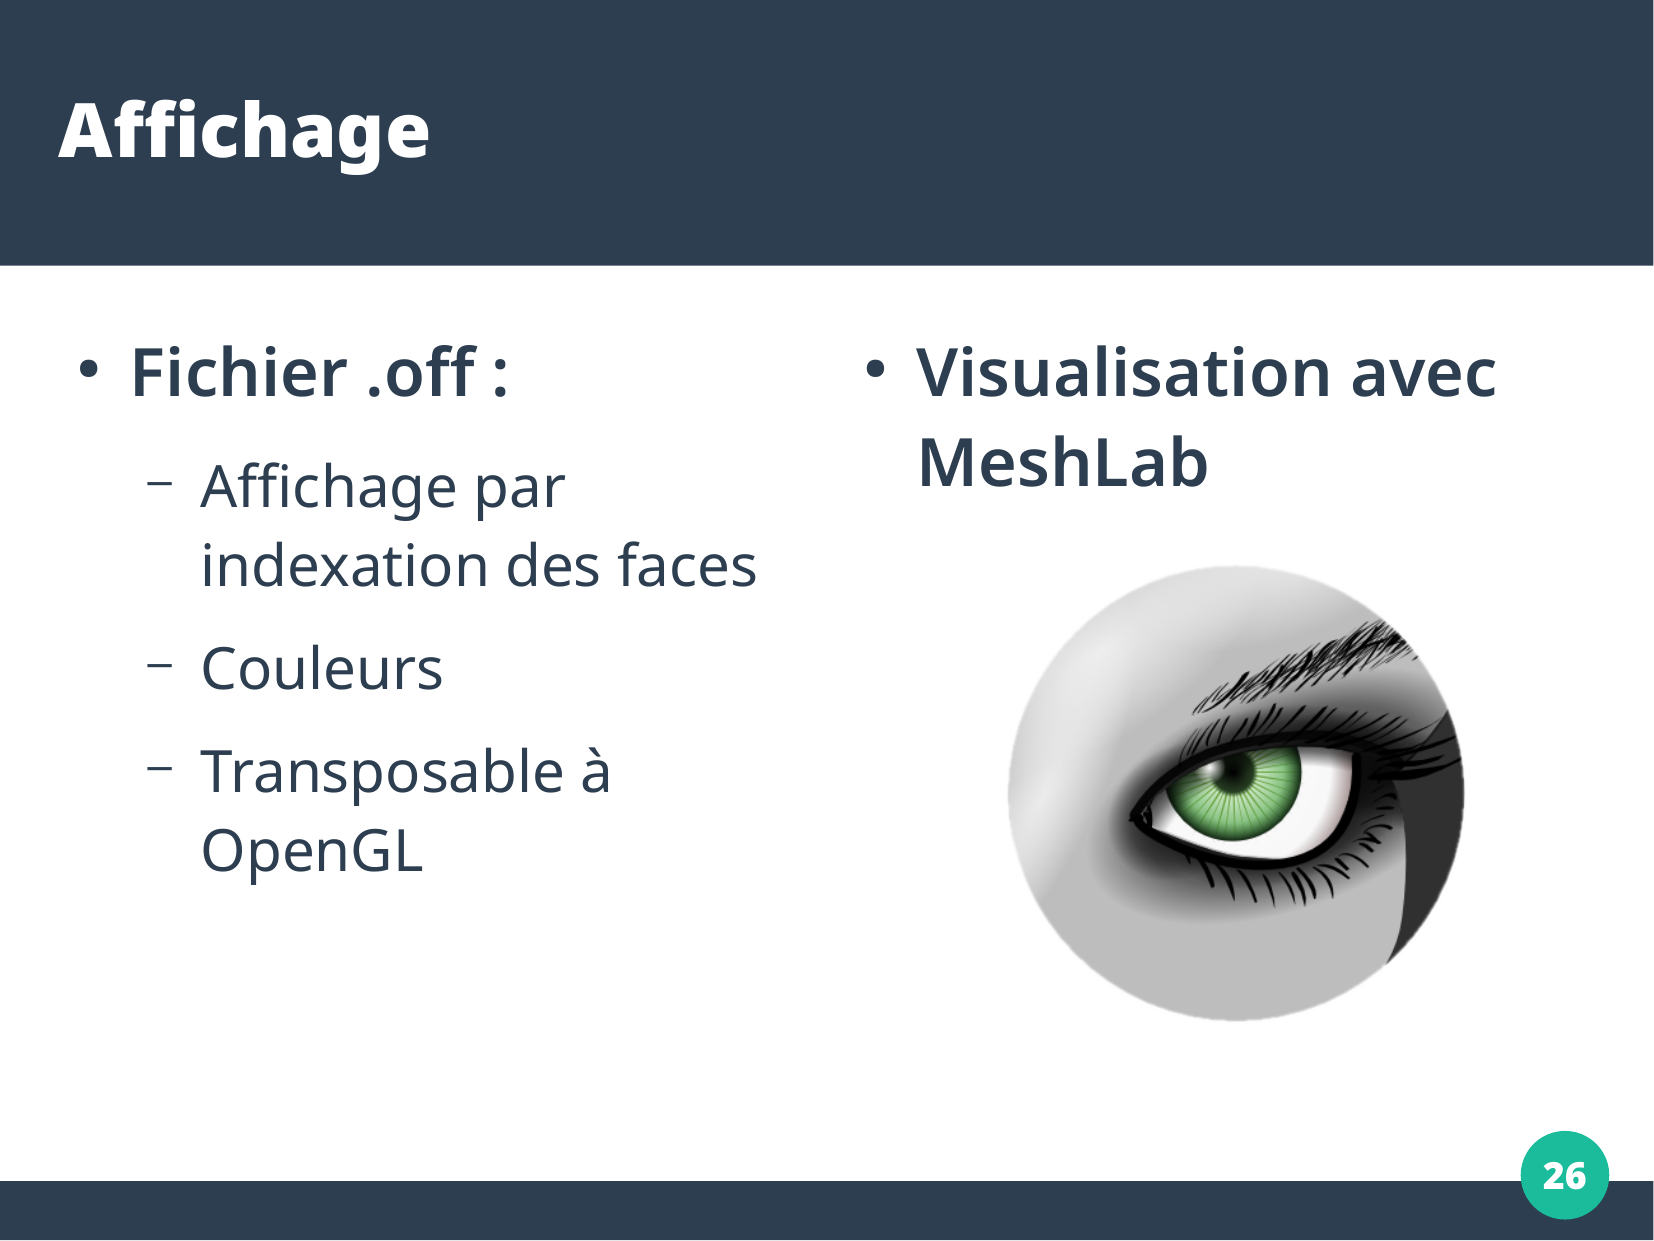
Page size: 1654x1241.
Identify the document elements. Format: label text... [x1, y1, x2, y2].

list Visualisation avec MeshLab [845, 324, 1596, 720]
picture [993, 550, 1477, 1034]
title Affichage [59, 49, 1595, 207]
list Fichier .off : Affichage par indexation des faces Couleurs Transposable à OpenGL [59, 324, 809, 1152]
